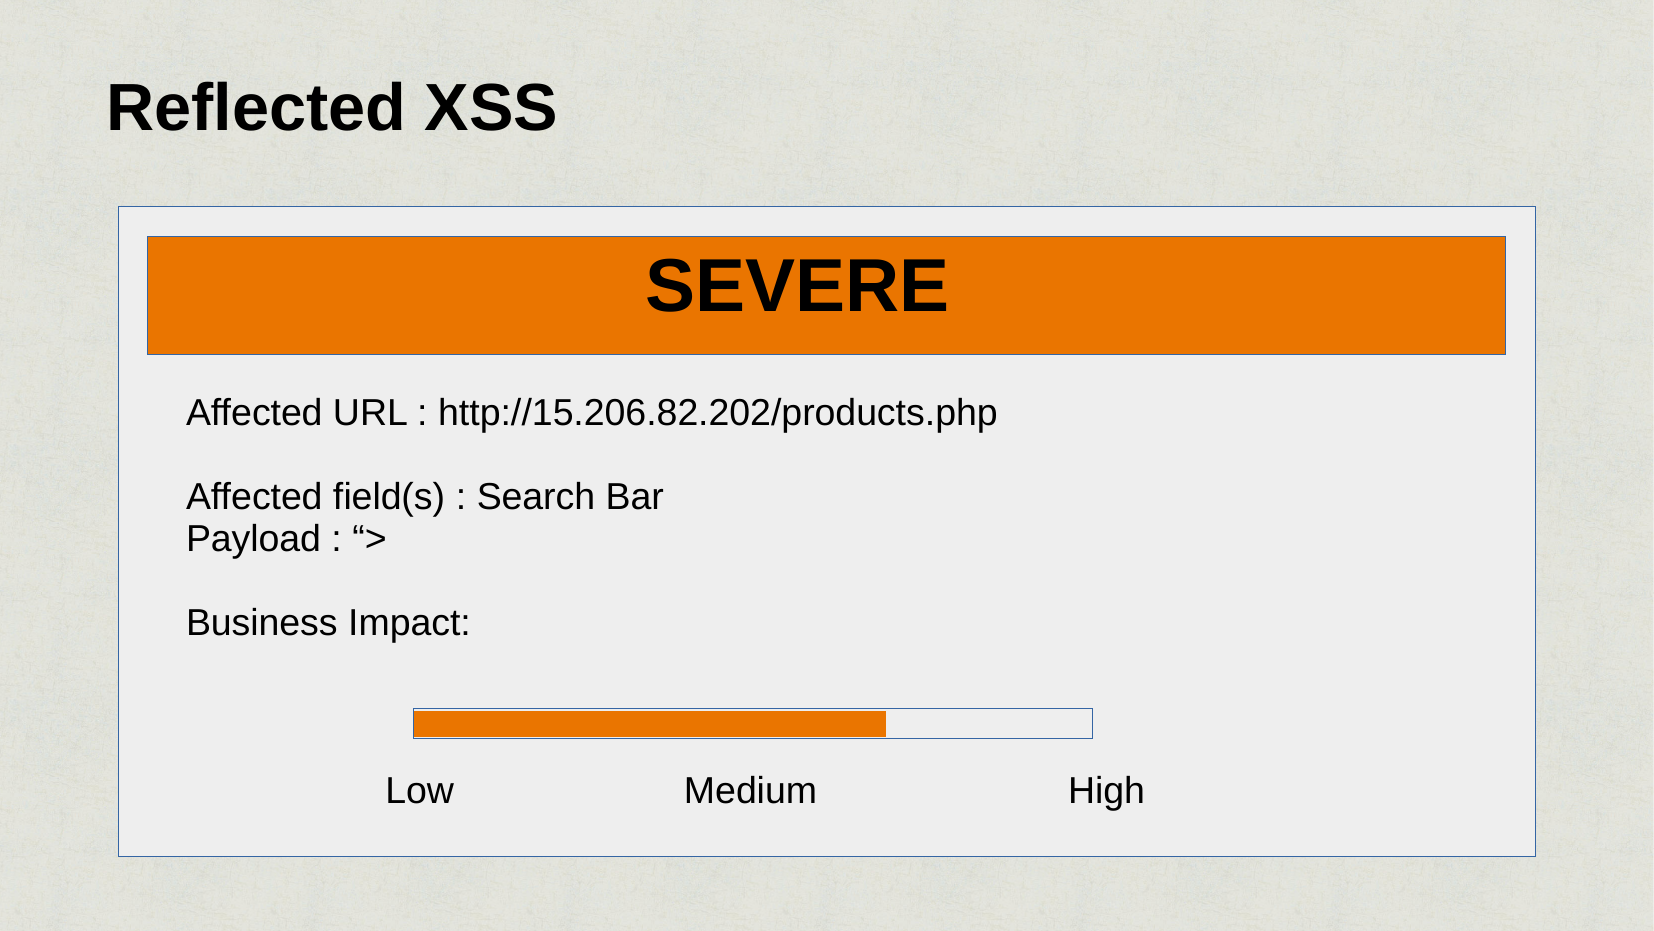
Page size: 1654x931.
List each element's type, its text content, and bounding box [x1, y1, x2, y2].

title Reflected XSS [106, 29, 1595, 185]
text_box [118, 206, 1536, 857]
text_box Affected URL : http://15.206.82.202/products.php Affected field(s) : Search Bar Payload : “> Business Impact: Low Medium High [171, 383, 1471, 843]
picture [0, 0, 1654, 931]
text_box SEVERE [118, 236, 1477, 355]
